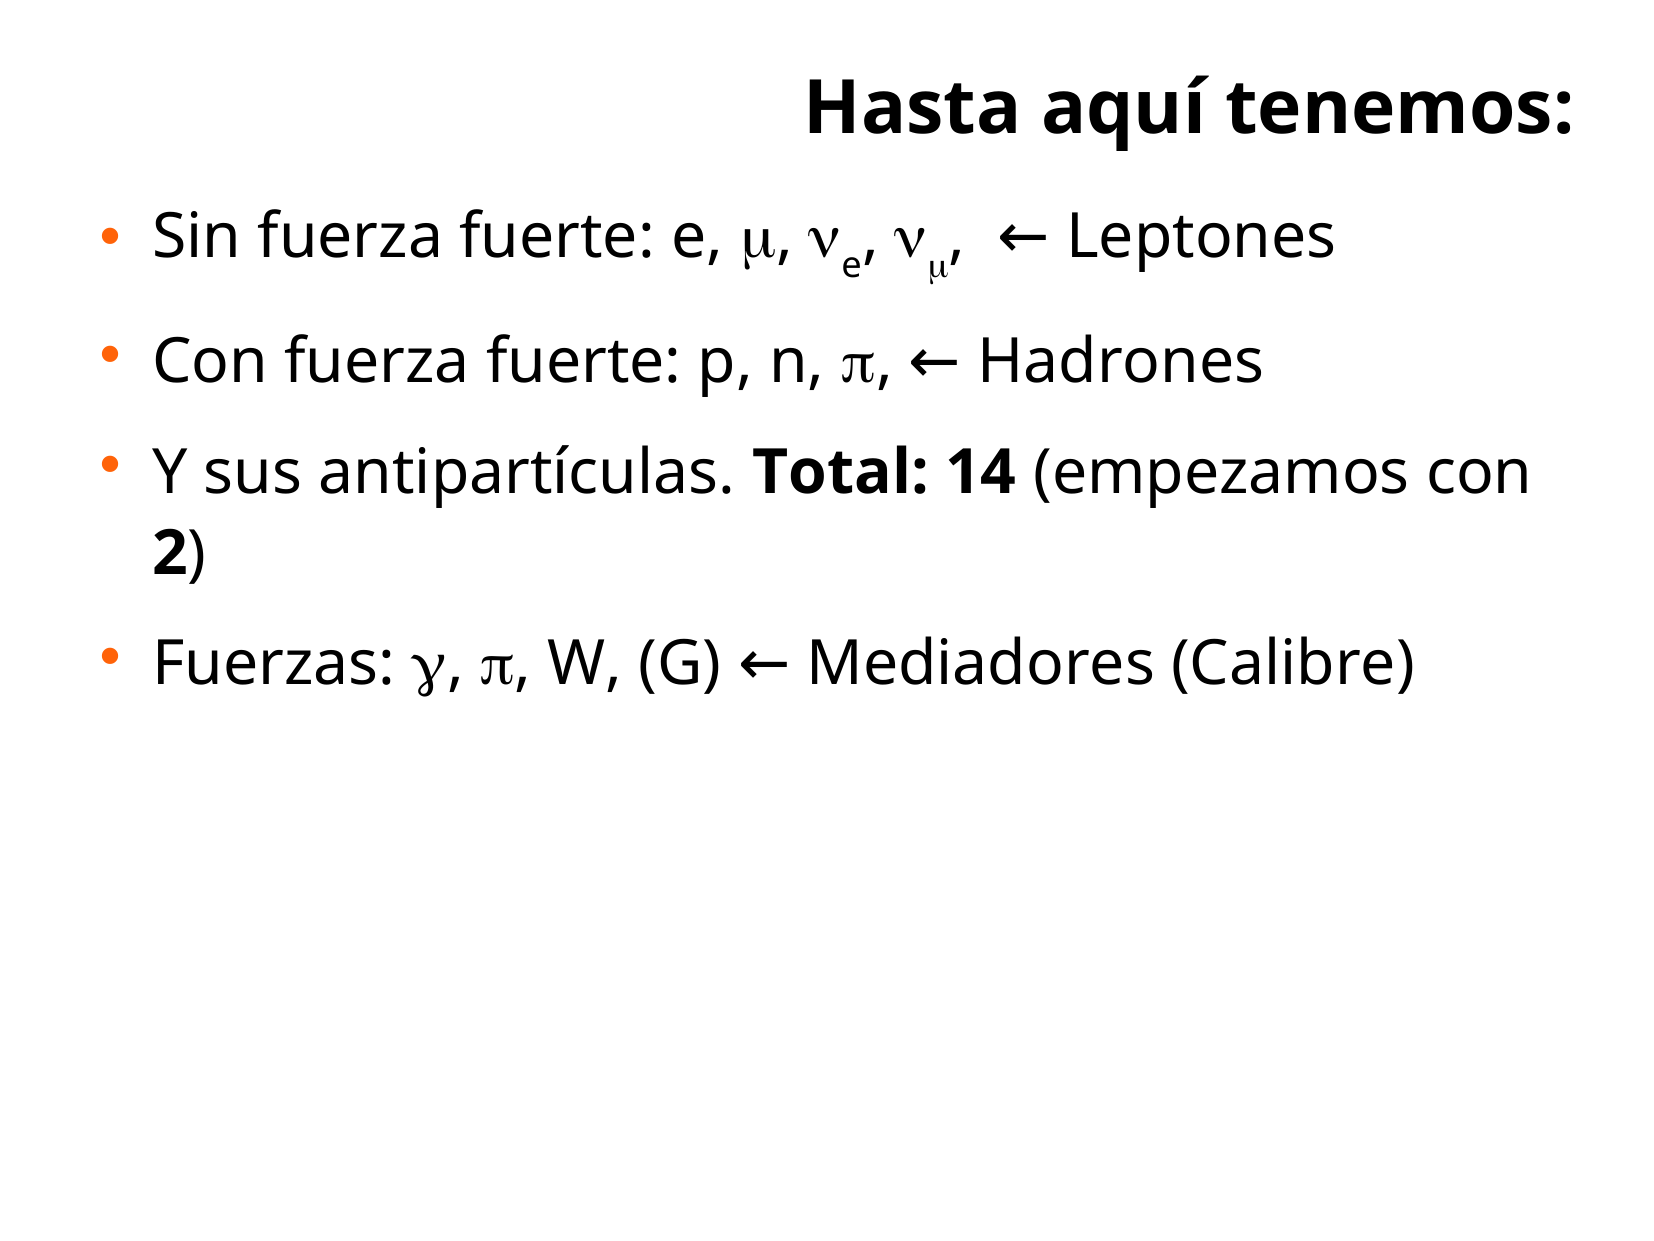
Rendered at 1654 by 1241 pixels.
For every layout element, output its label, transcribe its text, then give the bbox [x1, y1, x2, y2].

title Hasta aquí tenemos: [86, 49, 1575, 151]
list Sin fuerza fuerte: e, , e, , ← Leptones Con fuerza fuerte: p, n, , ← Hadrones Y sus antipartículas. Total: 14 (empezamos con 2) Fuerzas: , , W, (G) ← Mediadores (Calibre) [82, 187, 1571, 1007]
